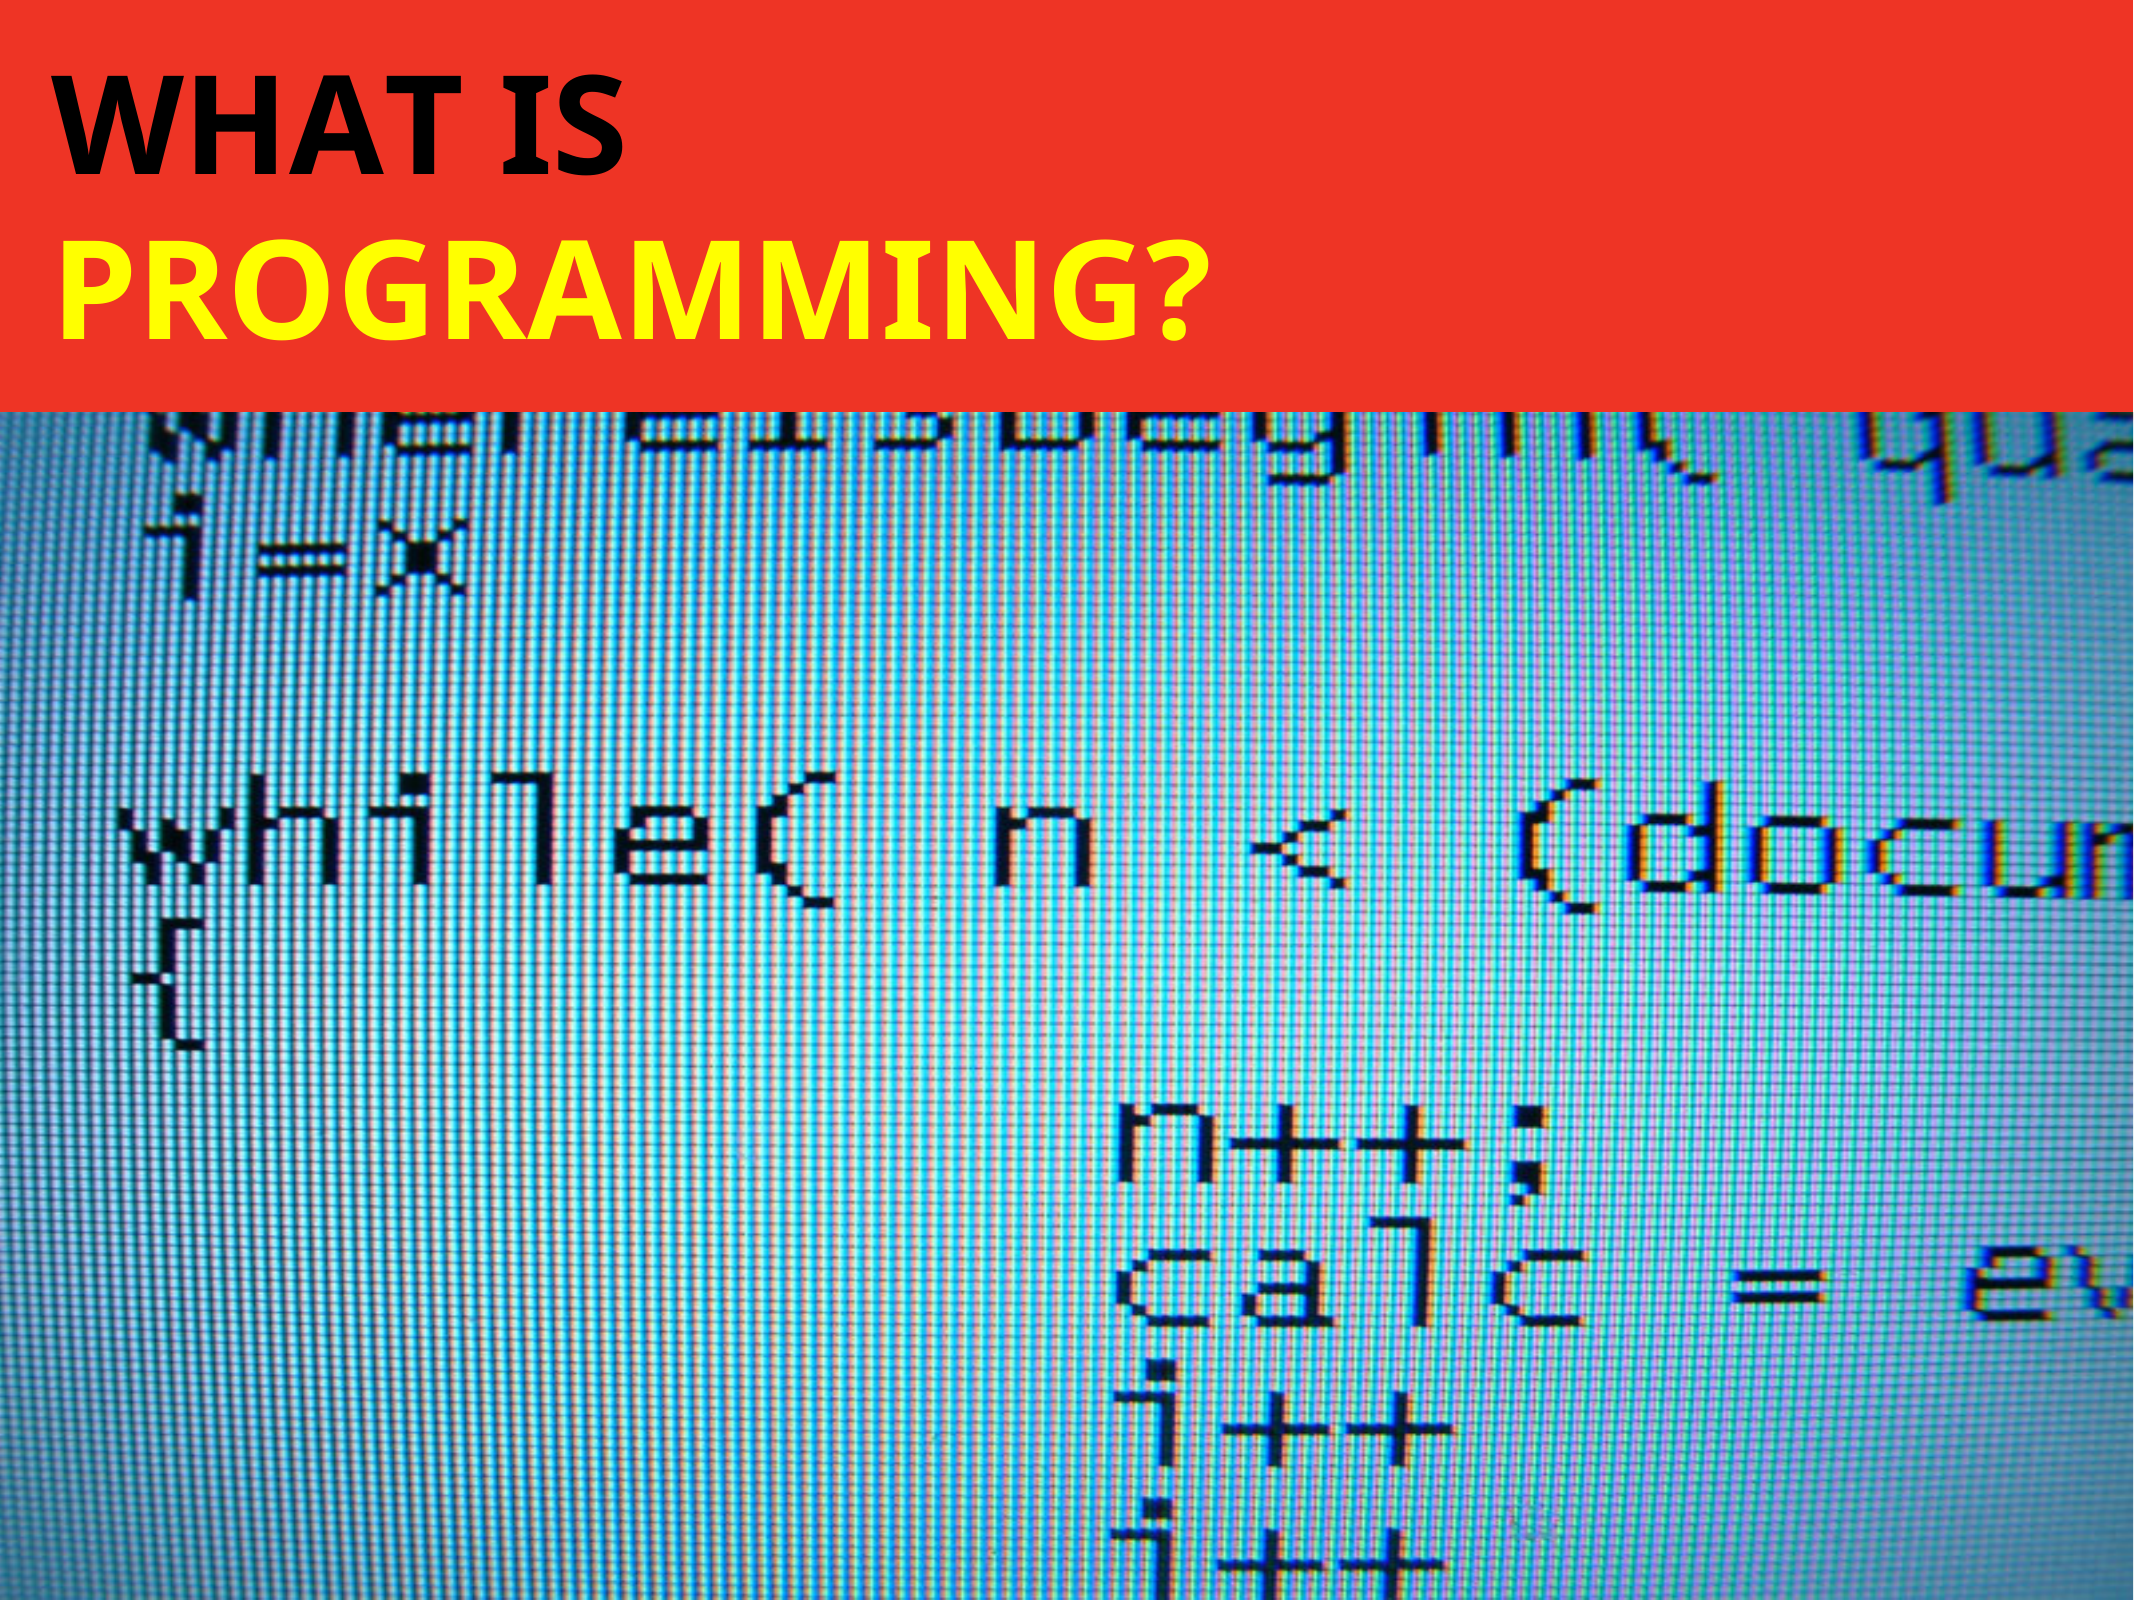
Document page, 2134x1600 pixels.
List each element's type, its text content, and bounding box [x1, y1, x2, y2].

text_box WHAT IS PROGRAMMING? [41, 37, 1719, 412]
picture [0, 412, 2134, 1600]
